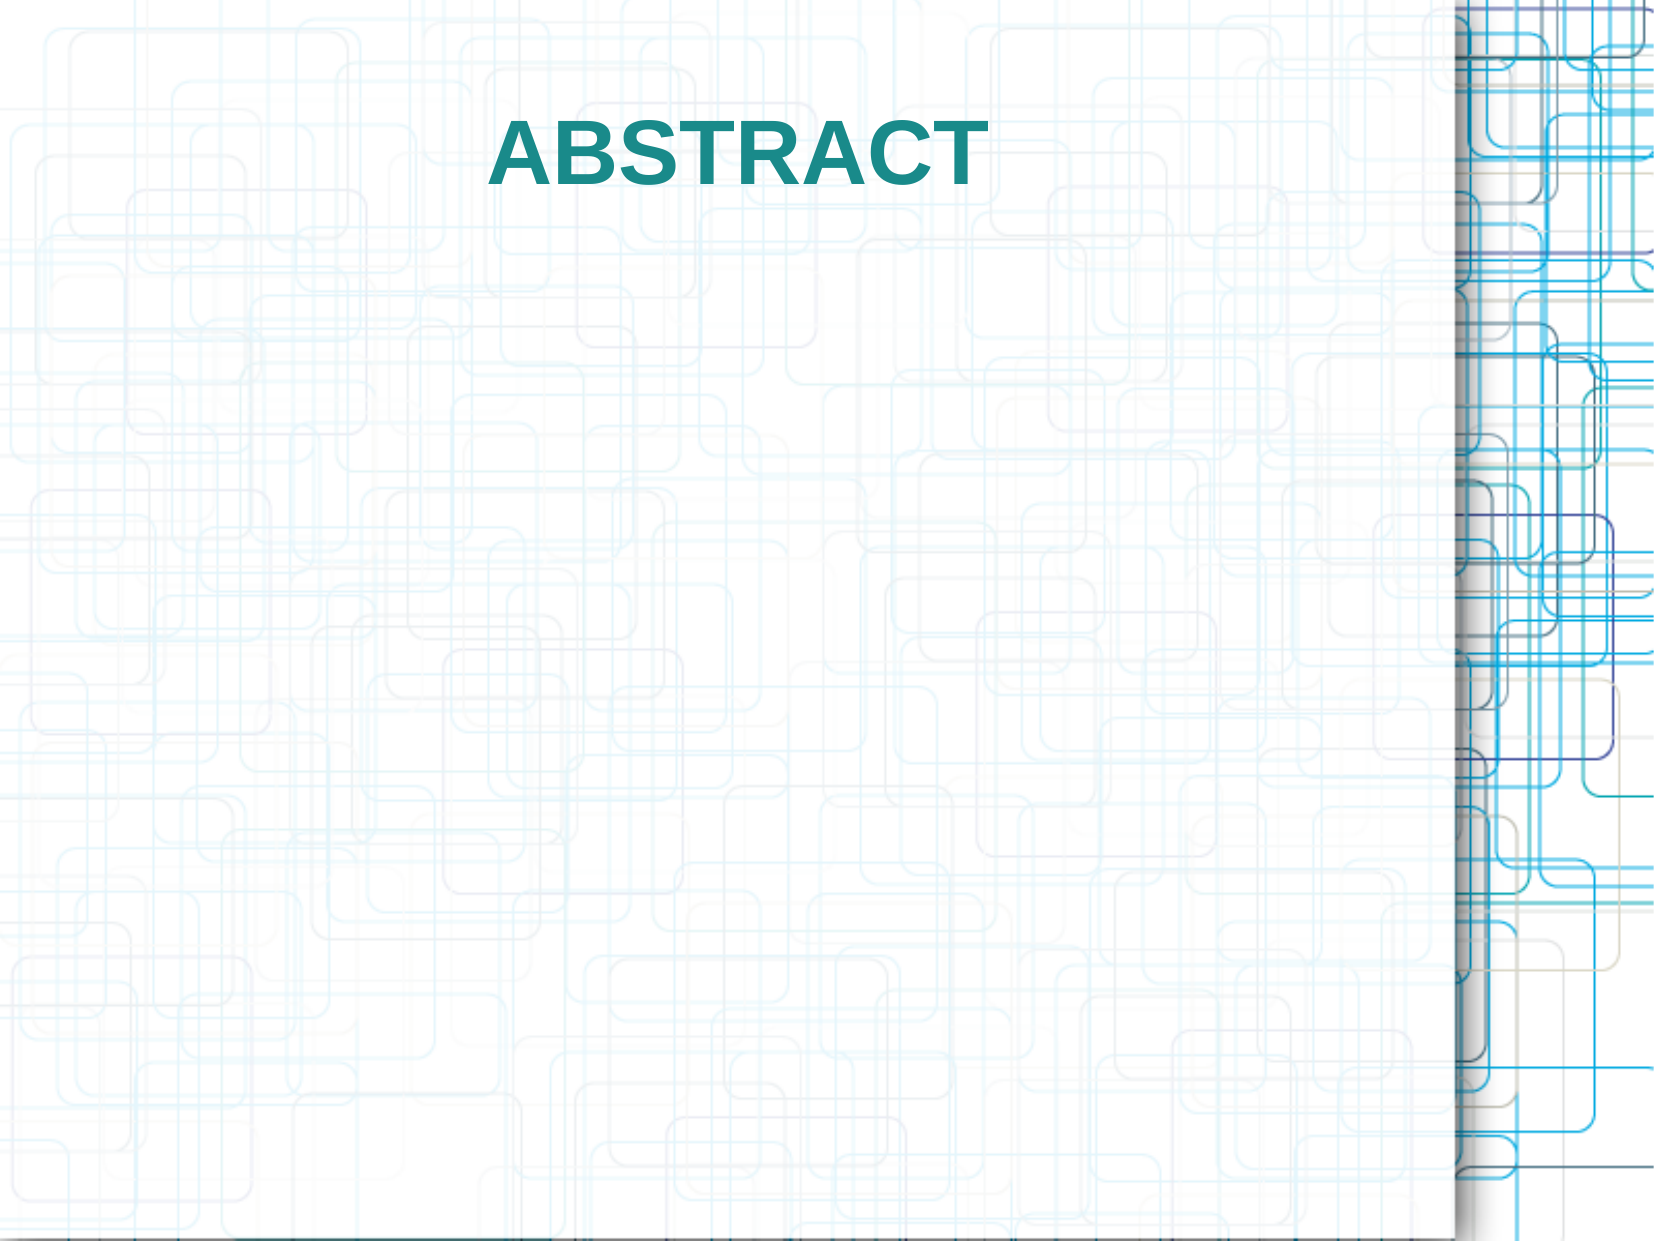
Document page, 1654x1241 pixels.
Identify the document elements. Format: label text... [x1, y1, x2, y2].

picture [0, 0, 1654, 1241]
title ABSTRACT [59, 49, 1418, 257]
